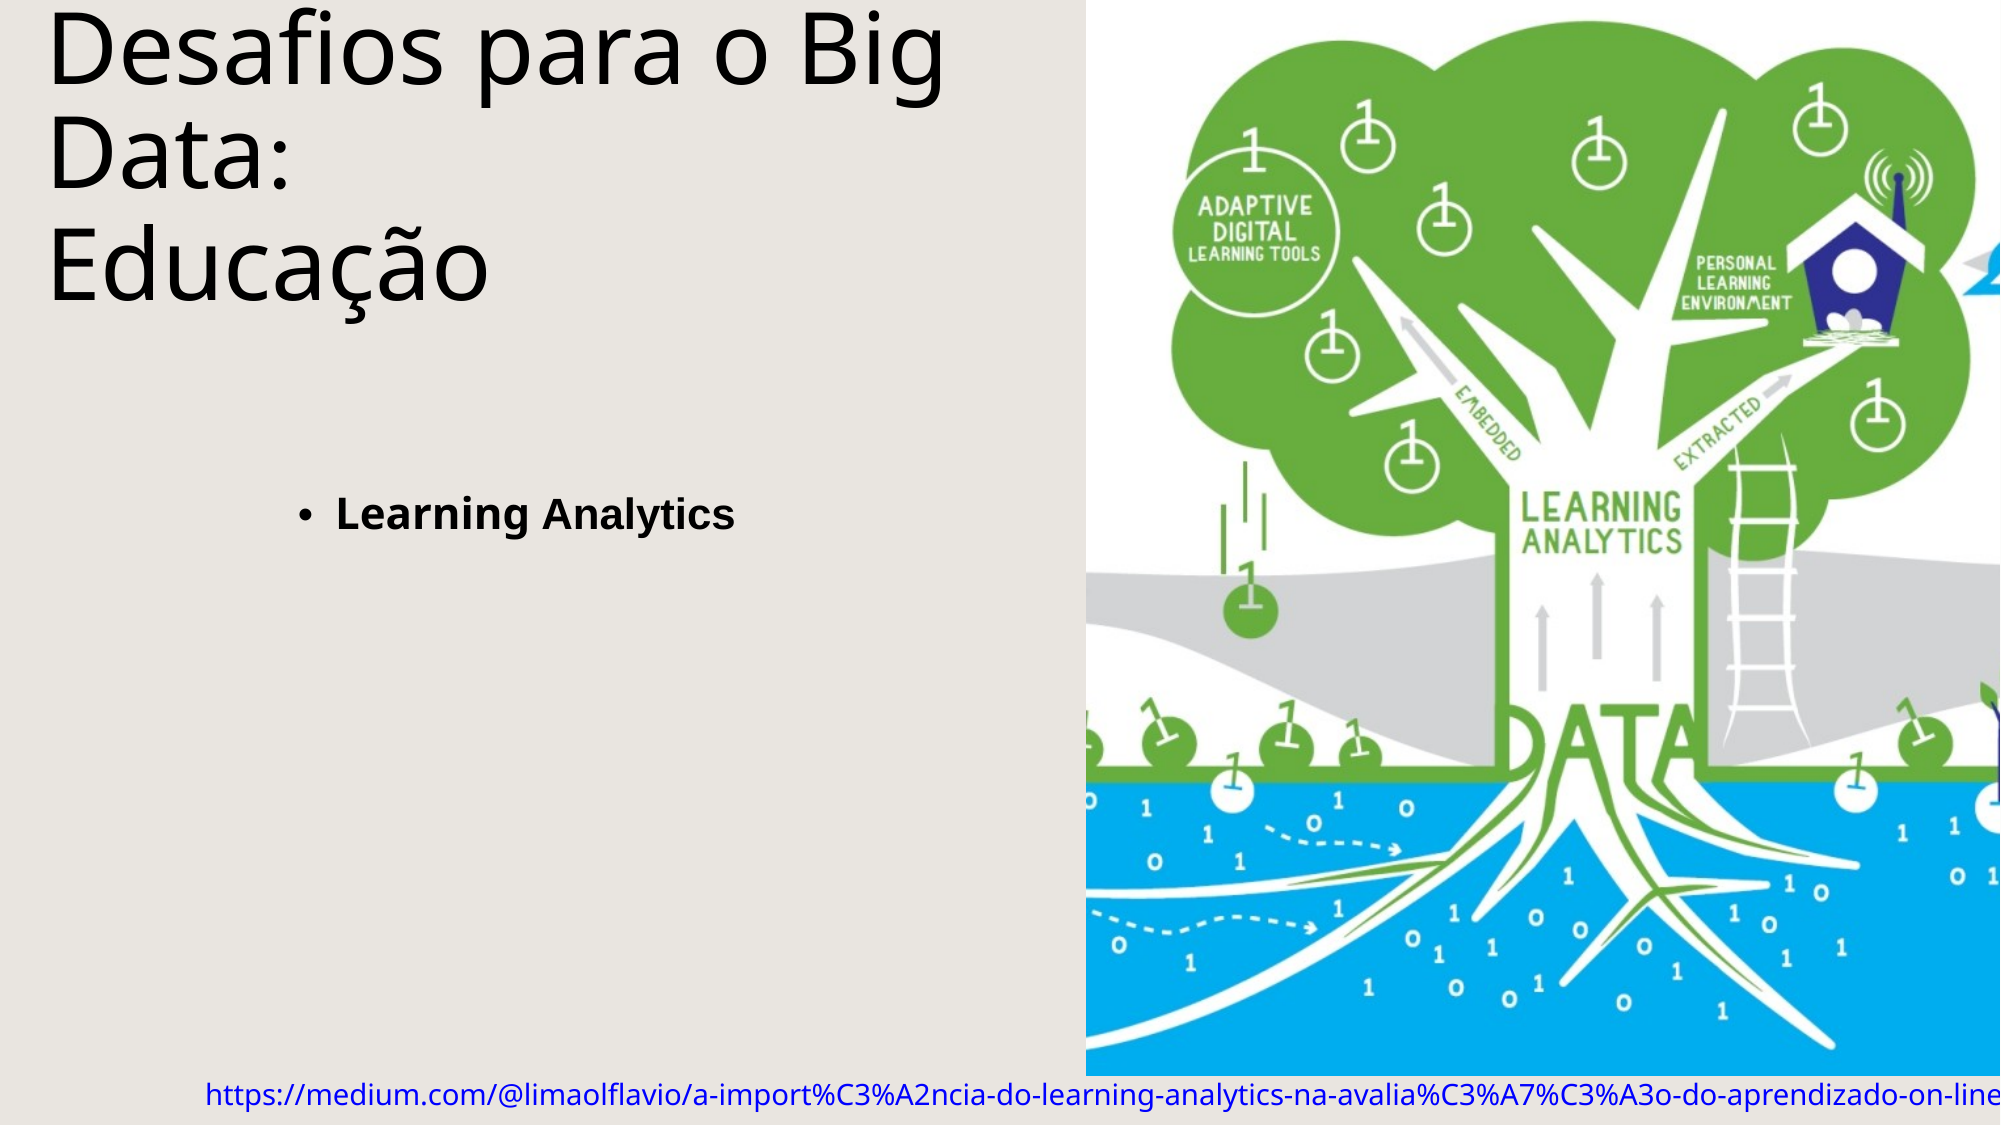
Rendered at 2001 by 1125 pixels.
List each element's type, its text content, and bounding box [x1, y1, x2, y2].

picture [1143, 926, 1155, 933]
picture [1091, 910, 1103, 917]
picture [1534, 973, 1544, 992]
text_box Desafios para o Big Data: Educação [45, 0, 1121, 252]
picture [1528, 908, 1545, 927]
picture [1179, 926, 1190, 934]
picture [1142, 798, 1152, 817]
picture [1398, 799, 1416, 818]
picture [1370, 842, 1380, 850]
picture [1404, 928, 1421, 948]
picture [1213, 915, 1224, 922]
picture [1950, 816, 1960, 836]
picture [1434, 945, 1445, 963]
picture [1898, 823, 1908, 843]
picture [1162, 929, 1172, 936]
picture [1147, 852, 1164, 872]
picture [1450, 903, 1460, 923]
text_box https://medium.com/@limaolflavio/a-import%C3%A2ncia-do-learning-analytics-na-avalia%C3%A7%C3%A3o-do-aprendizado-on-line-b43d67685848 [205, 1086, 1968, 1116]
picture [1196, 920, 1207, 927]
picture [1991, 273, 2000, 285]
picture [1988, 866, 1998, 886]
picture [1949, 867, 1966, 886]
picture [1316, 840, 1327, 846]
picture [1448, 978, 1464, 998]
picture [1813, 884, 1830, 903]
picture [1280, 833, 1291, 841]
picture [1782, 948, 1792, 968]
picture [1333, 899, 1344, 918]
picture [1487, 938, 1498, 956]
picture [1109, 916, 1119, 923]
picture [1616, 993, 1632, 1012]
picture [1111, 936, 1127, 955]
text_box • Learning Analytics [297, 487, 667, 538]
picture [1267, 918, 1279, 924]
picture [1086, 0, 2000, 1050]
picture [1232, 914, 1242, 920]
picture [1265, 825, 1275, 832]
picture [1333, 840, 1345, 846]
picture [1186, 953, 1196, 973]
picture [1334, 791, 1344, 810]
picture [1298, 839, 1309, 845]
picture [1717, 1002, 1728, 1021]
picture [1203, 825, 1214, 844]
picture [1563, 866, 1574, 886]
picture [1636, 937, 1653, 956]
picture [1572, 921, 1589, 940]
picture [1235, 852, 1246, 871]
picture [1730, 903, 1740, 923]
picture [1785, 874, 1795, 893]
picture [1501, 989, 1518, 1009]
picture [1351, 840, 1363, 846]
picture [1306, 814, 1323, 832]
picture [1836, 937, 1848, 957]
picture [1250, 915, 1260, 922]
picture [1126, 921, 1137, 928]
picture [1673, 961, 1683, 981]
picture [1086, 791, 1097, 810]
picture [1286, 921, 1296, 927]
picture [1364, 978, 1374, 997]
picture [1303, 921, 1318, 935]
picture [1761, 916, 1778, 934]
